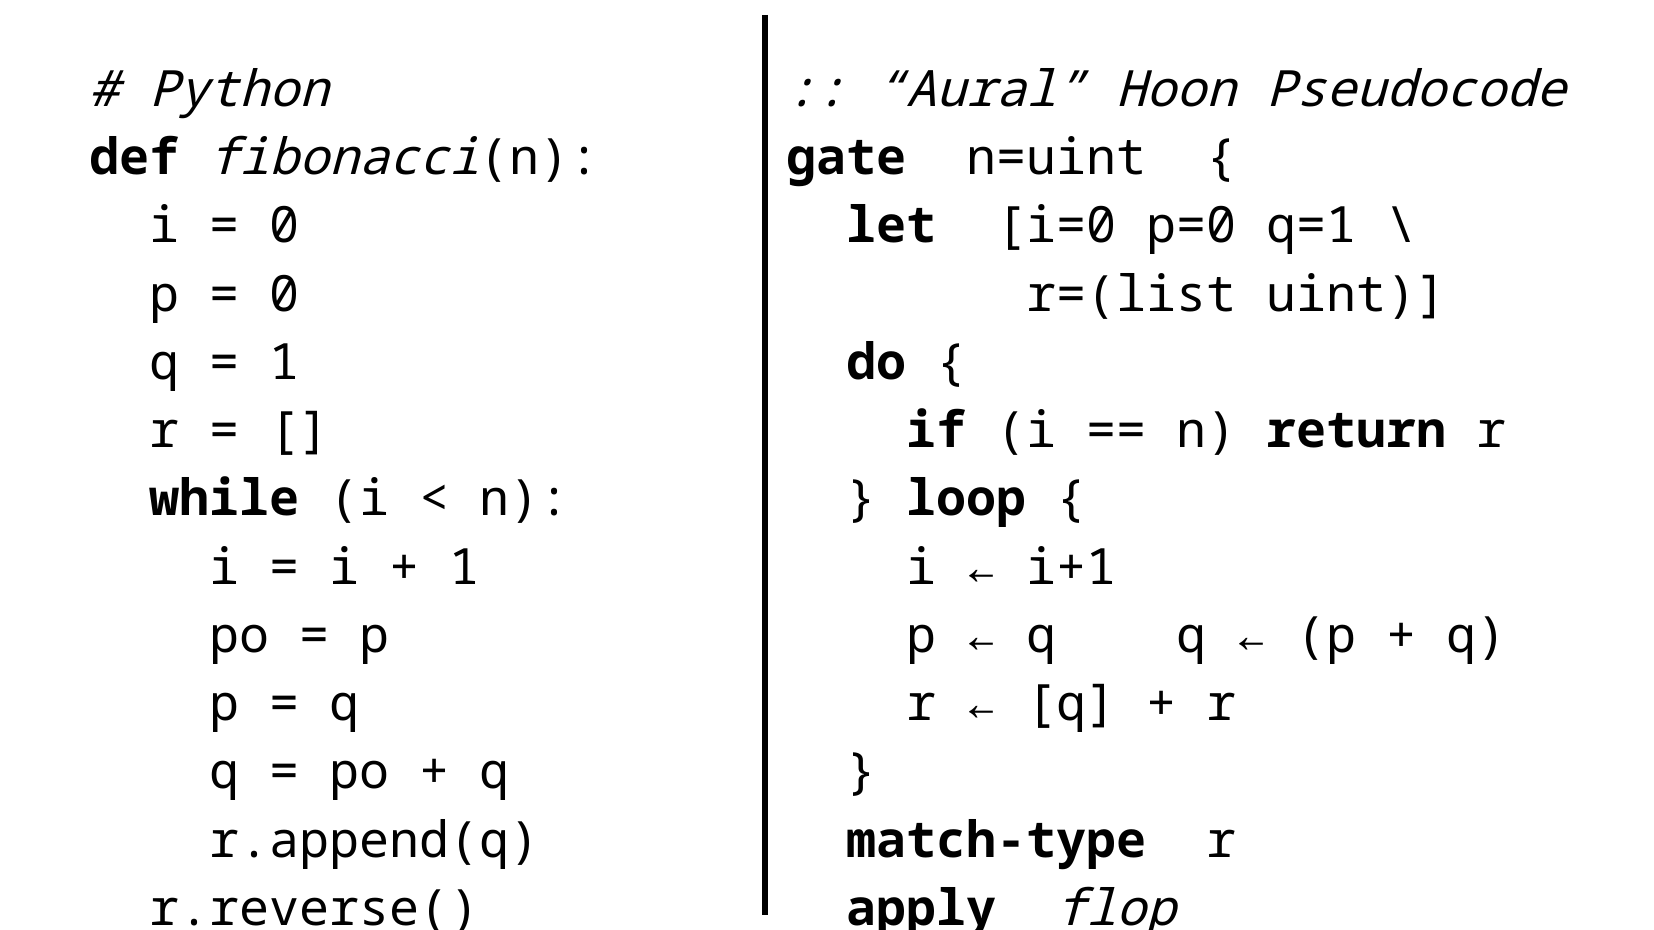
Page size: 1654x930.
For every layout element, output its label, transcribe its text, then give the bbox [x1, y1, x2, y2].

text_box # Python def fibonacci(n): i = 0 p = 0 q = 1 r = [] while (i < n): i = i + 1 po = p p = q q = po + q r.append(q) r.reverse() return r [74, 45, 762, 911]
text_box :: “Aural” Hoon Pseudocode gate n=uint { let [i=0 p=0 q=1 \ r=(list uint)] do { if (i == n) return r } loop { i ← i+1 p ← q q ← (p + q) r ← [q] + r } match-type r apply flop } [771, 45, 1653, 930]
